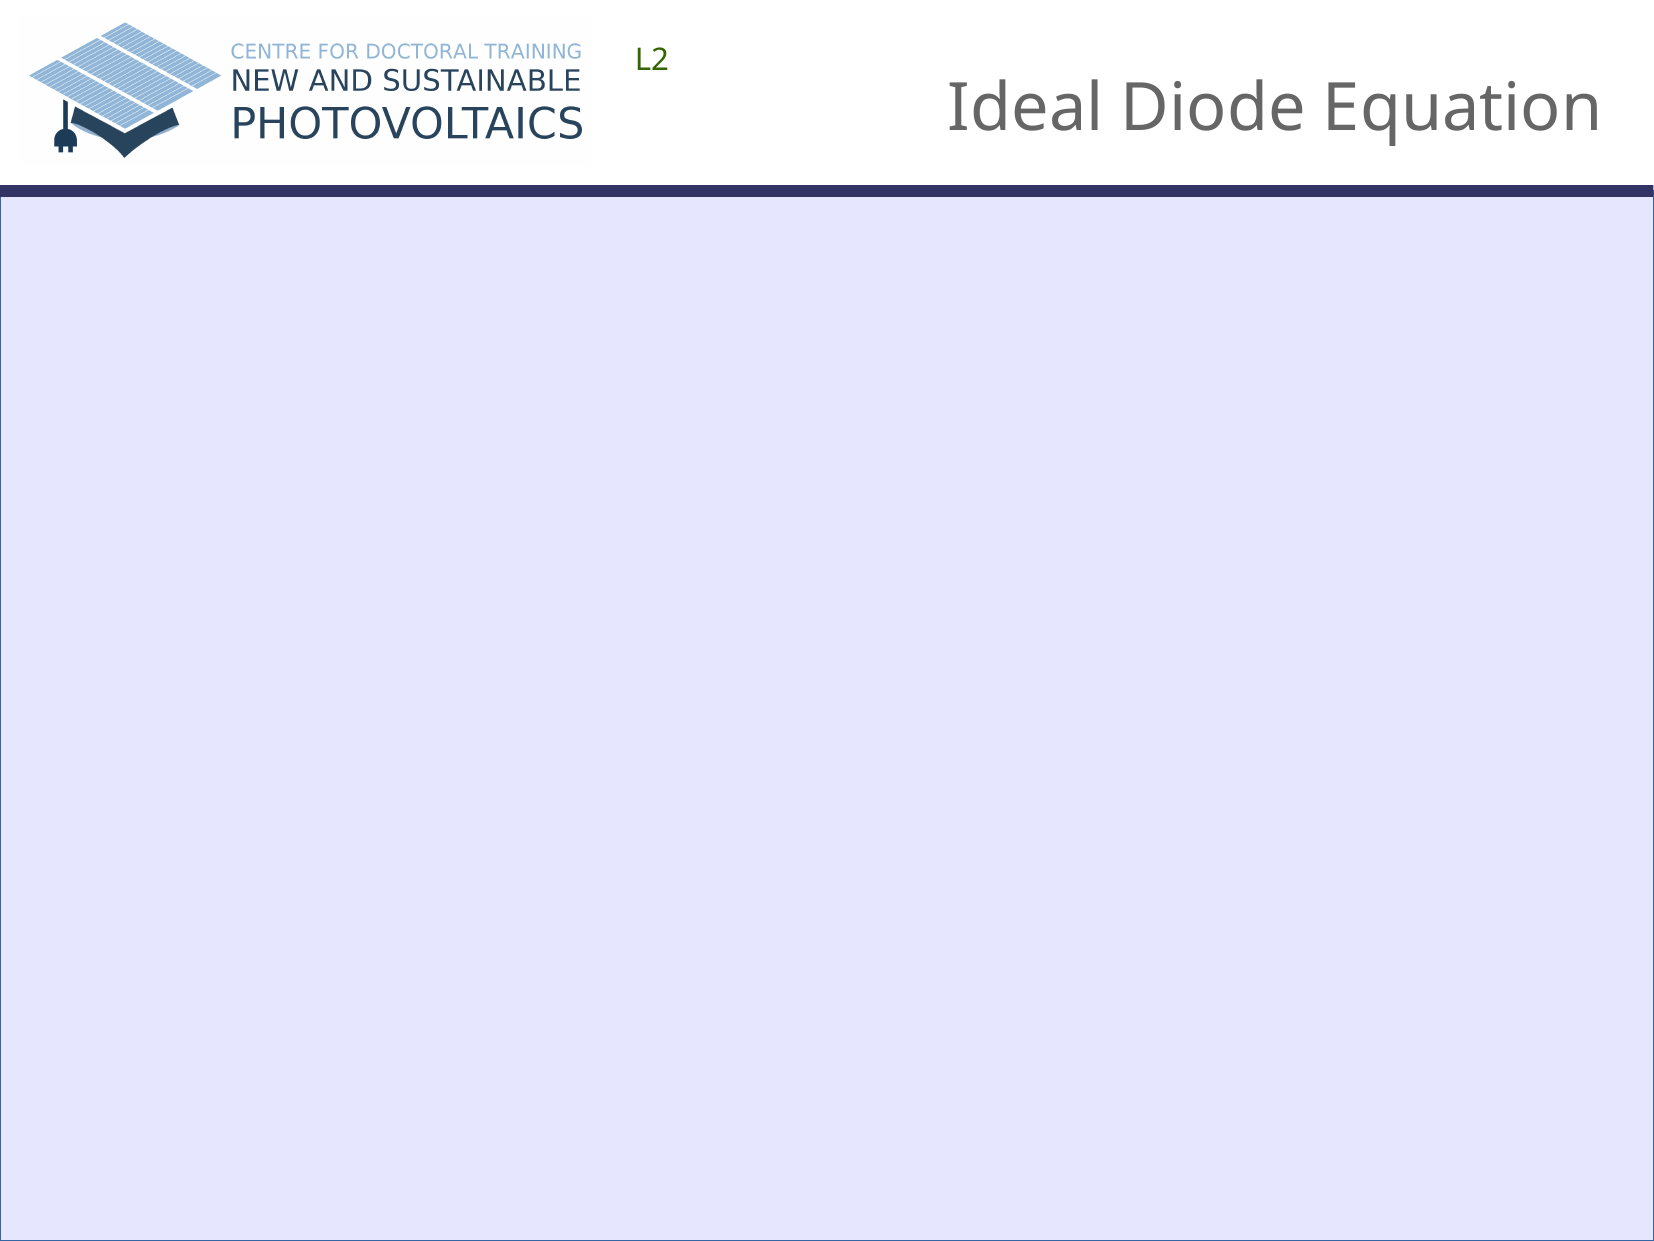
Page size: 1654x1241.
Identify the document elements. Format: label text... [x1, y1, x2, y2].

picture [19, 17, 591, 166]
text_box Ideal Diode Equation [767, 51, 1619, 142]
text_box L2 [620, 29, 880, 80]
text_box [0, 197, 1654, 1241]
